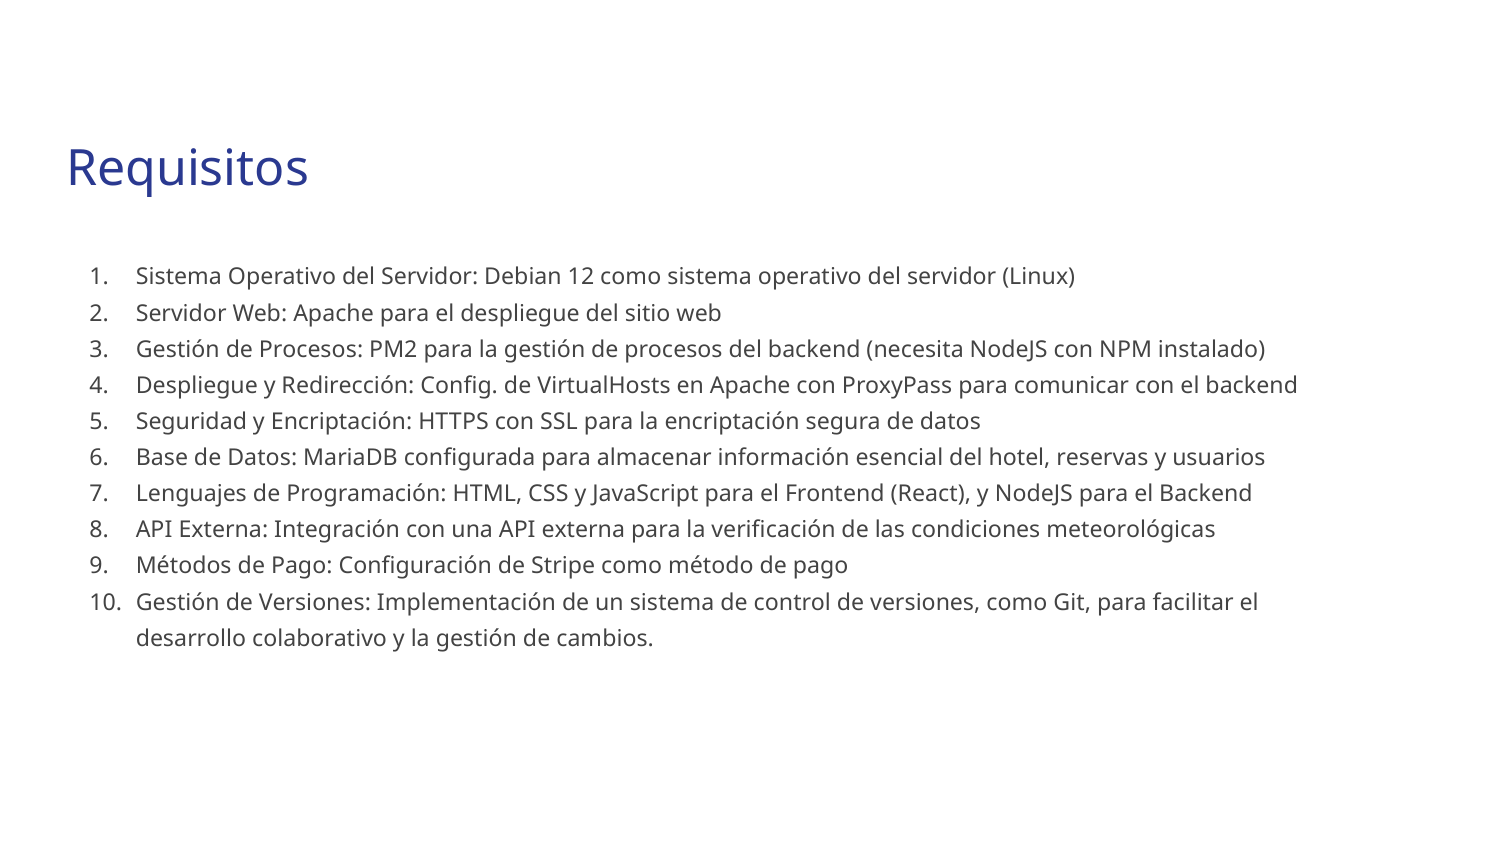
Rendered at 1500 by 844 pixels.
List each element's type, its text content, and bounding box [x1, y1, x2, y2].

list Sistema Operativo del Servidor: Debian 12 como sistema operativo del servidor (Linux) Servidor Web: Apache para el despliegue del sitio web Gestión de Procesos: PM2 para la gestión de procesos del backend (necesita NodeJS con NPM instalado) Despliegue y Redirección: Config. de VirtualHosts en Apache con ProxyPass para comunicar con el backend Seguridad y Encriptación: HTTPS con SSL para la encriptación segura de datos Base de Datos: MariaDB configurada para almacenar información esencial del hotel, reservas y usuarios Lenguajes de Programación: HTML, CSS y JavaScript para el Frontend (React), y NodeJS para el Backend API Externa: Integración con una API externa para la verificación de las condiciones meteorológicas Métodos de Pago: Configuración de Stripe como método de pago Gestión de Versiones: Implementación de un sistema de control de versiones, como Git, para facilitar el desarrollo colaborativo y la gestión de cambios. [51, 240, 1372, 750]
title Requisitos [51, 91, 512, 216]
